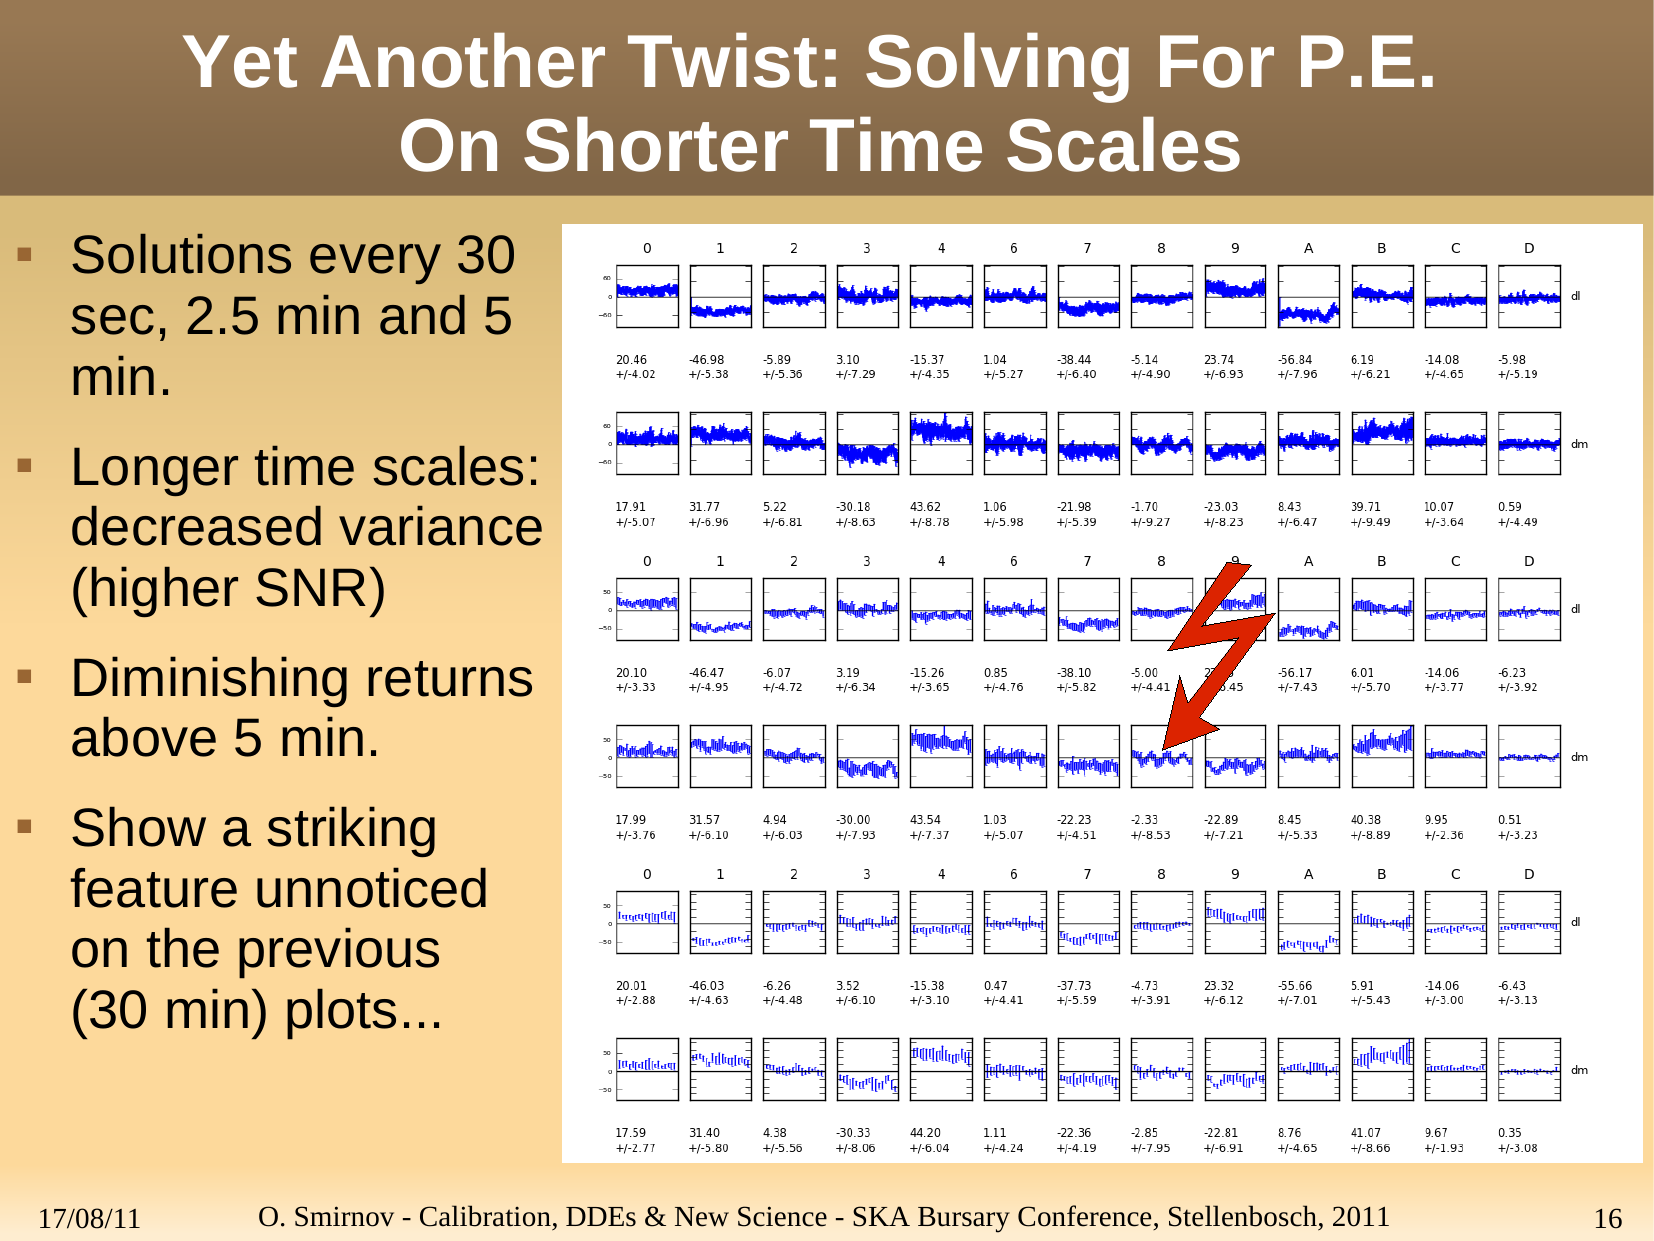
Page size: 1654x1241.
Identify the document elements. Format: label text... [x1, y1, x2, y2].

list Solutions every 30 sec, 2.5 min and 5 min. Longer time scales: decreased variance (higher SNR) Diminishing returns above 5 min. Show a striking feature unnoticed on the previous (30 min) plots... [0, 225, 550, 1163]
text_box [1162, 562, 1276, 751]
picture [0, 0, 1654, 1241]
title Yet Another Twist: Solving For P.E. On Shorter Time Scales [76, 7, 1565, 200]
